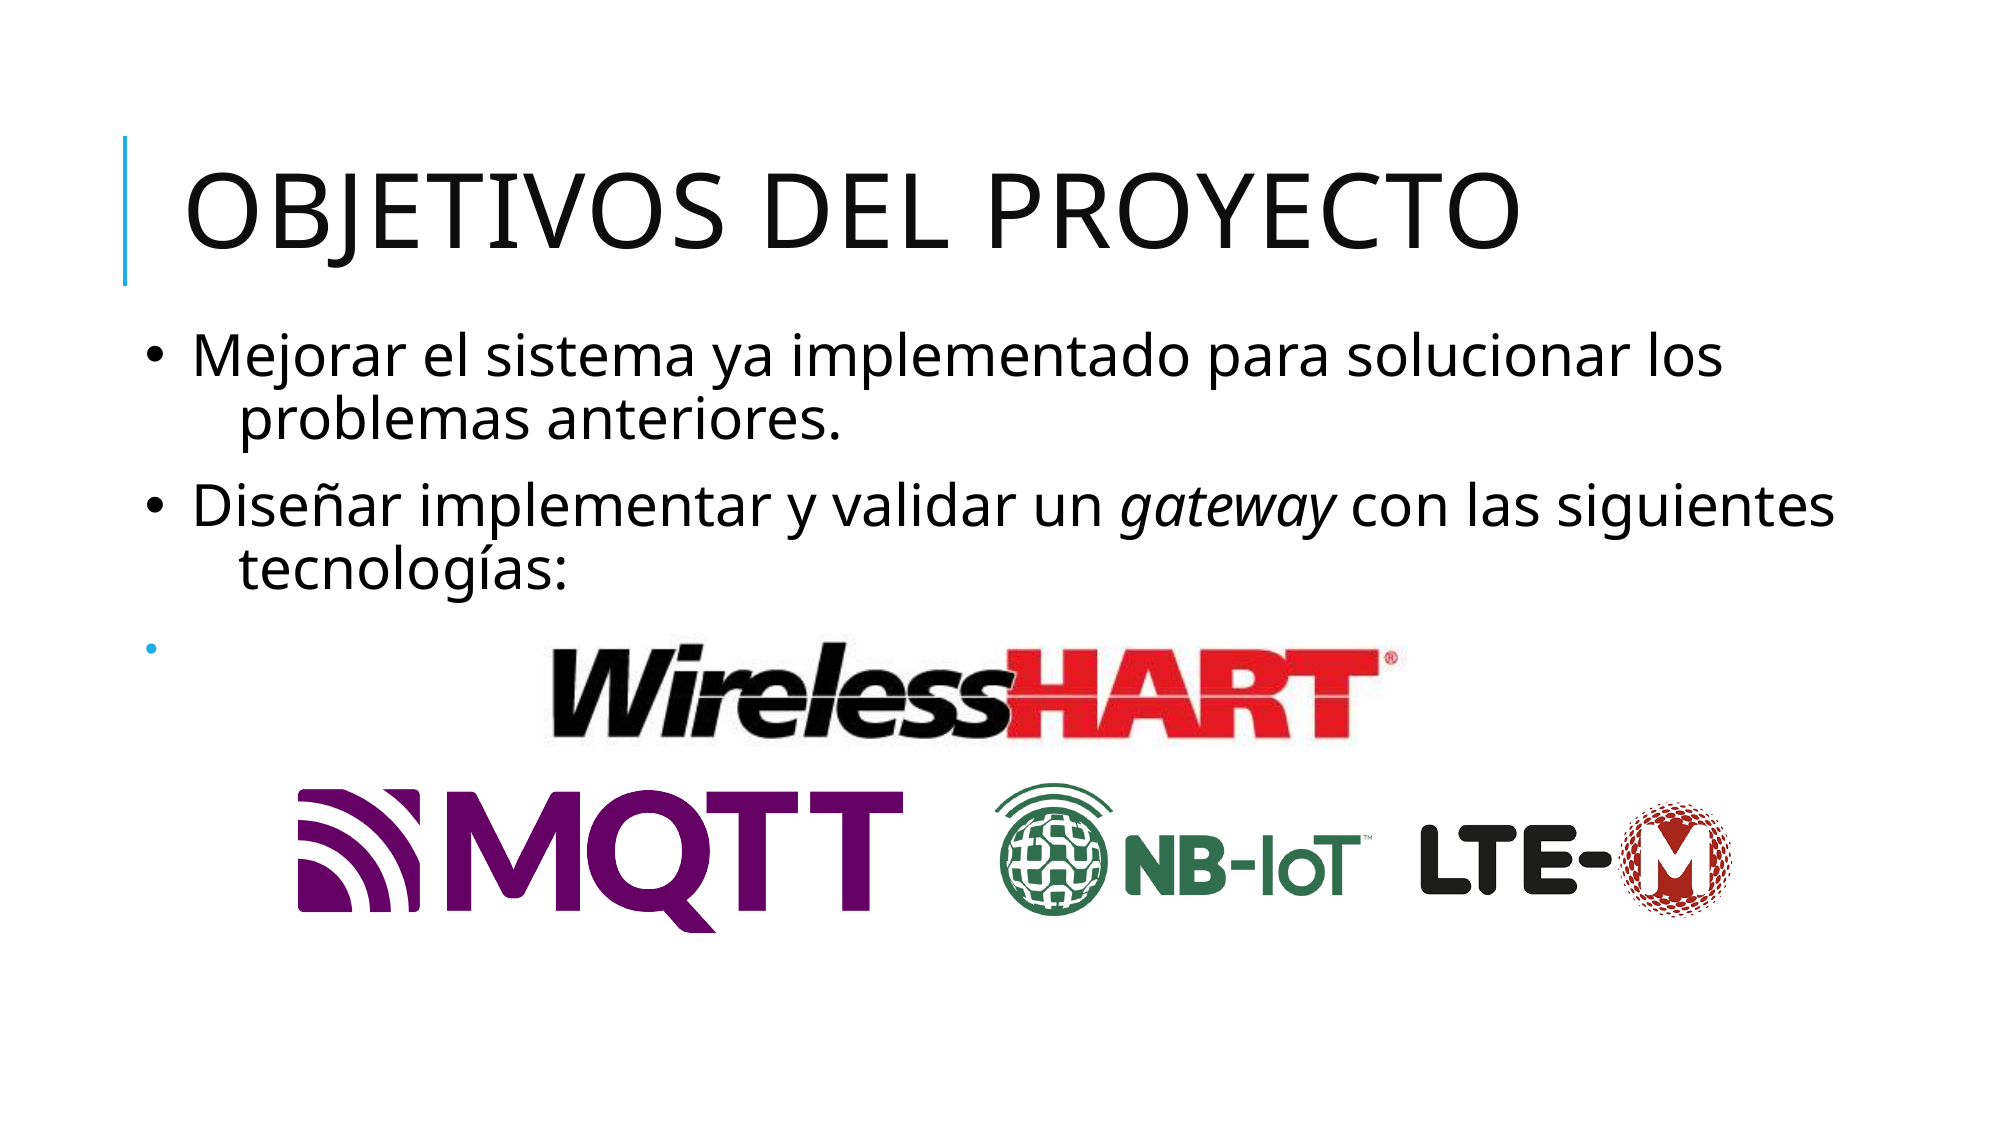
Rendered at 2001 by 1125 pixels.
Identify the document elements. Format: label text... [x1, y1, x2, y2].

list Mejorar el sistema ya implementado para solucionar los problemas anteriores. Diseñar implementar y validar un gateway con las siguientes tecnologías: [137, 318, 1863, 994]
title Objetivos del proyecto [168, 96, 1763, 318]
picture [270, 597, 1763, 946]
